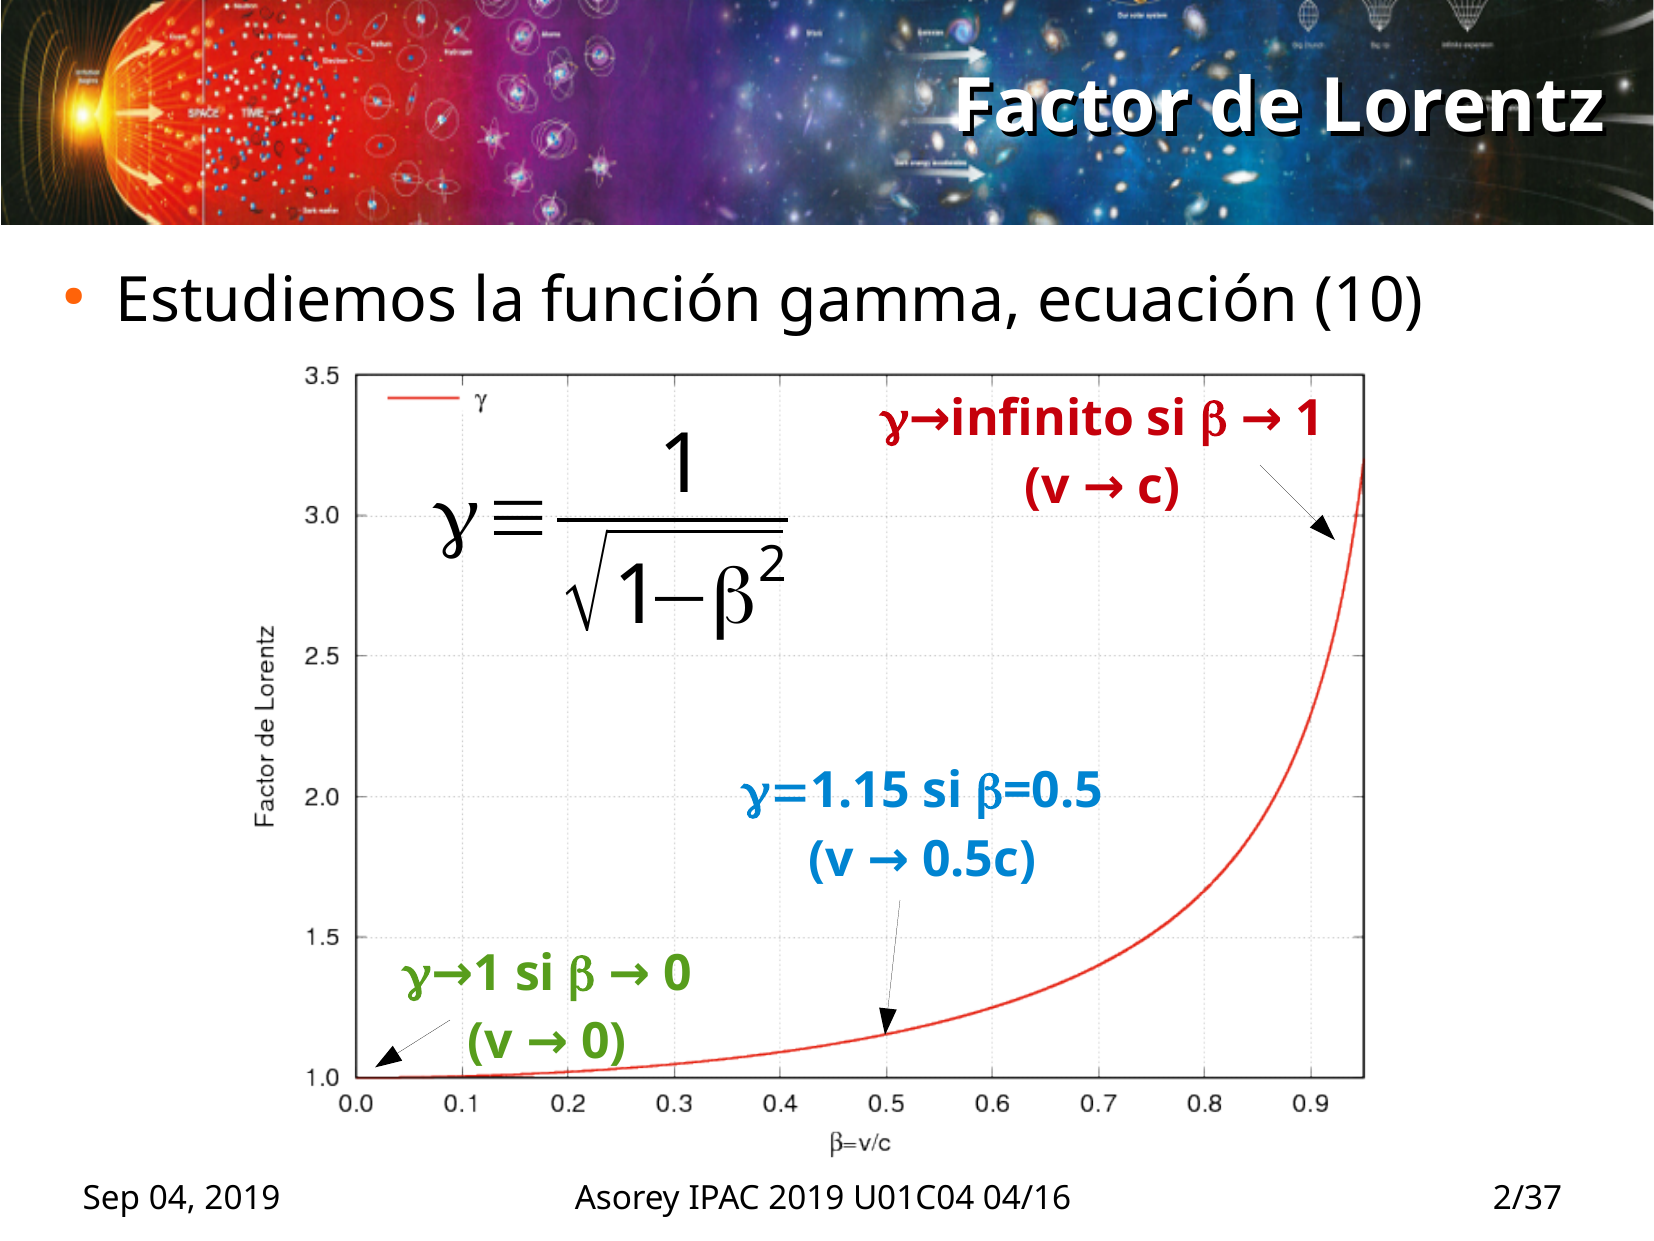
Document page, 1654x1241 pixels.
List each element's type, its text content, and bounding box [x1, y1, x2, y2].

picture [245, 344, 1411, 1161]
text_box g→infinito si b → 1 (v → c) [870, 387, 1336, 513]
text_box g→1 si b → 0 (v → 0) [315, 942, 781, 1068]
chart [422, 411, 799, 646]
picture [1, 0, 1654, 225]
text_box g=1.15 si b=0.5 (v → 0.5c) [690, 760, 1156, 886]
list Estudiemos la función gamma, ecuación (10) [45, 255, 1606, 685]
title Factor de Lorentz [45, 15, 1606, 191]
